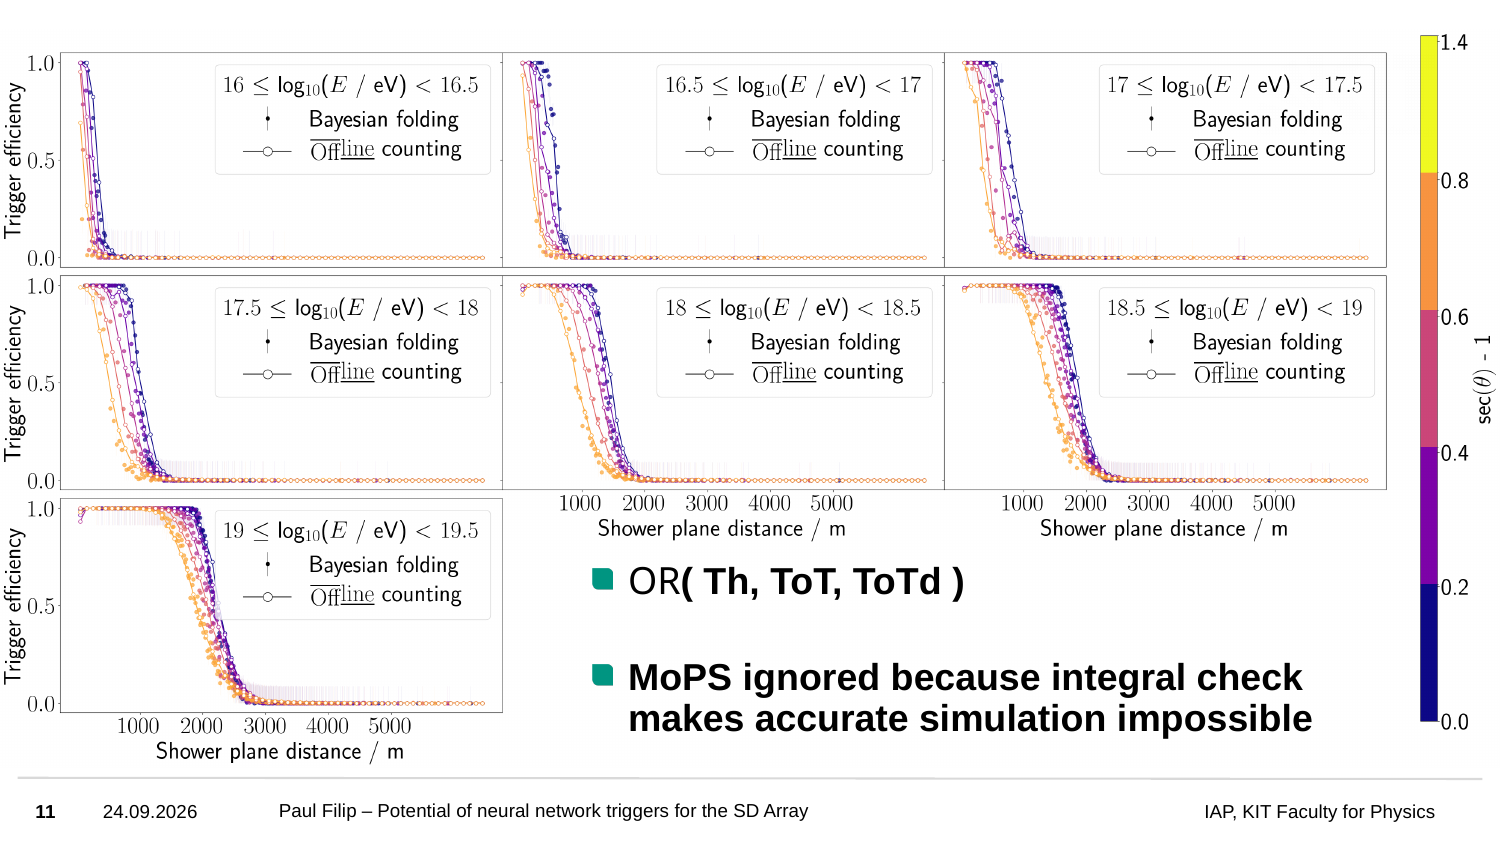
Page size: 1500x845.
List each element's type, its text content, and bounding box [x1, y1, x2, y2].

picture [0, 29, 1500, 768]
list OR( Th, ToT, ToTd ) MoPS ignored because integral check makes accurate simulation impossible [544, 562, 1388, 751]
